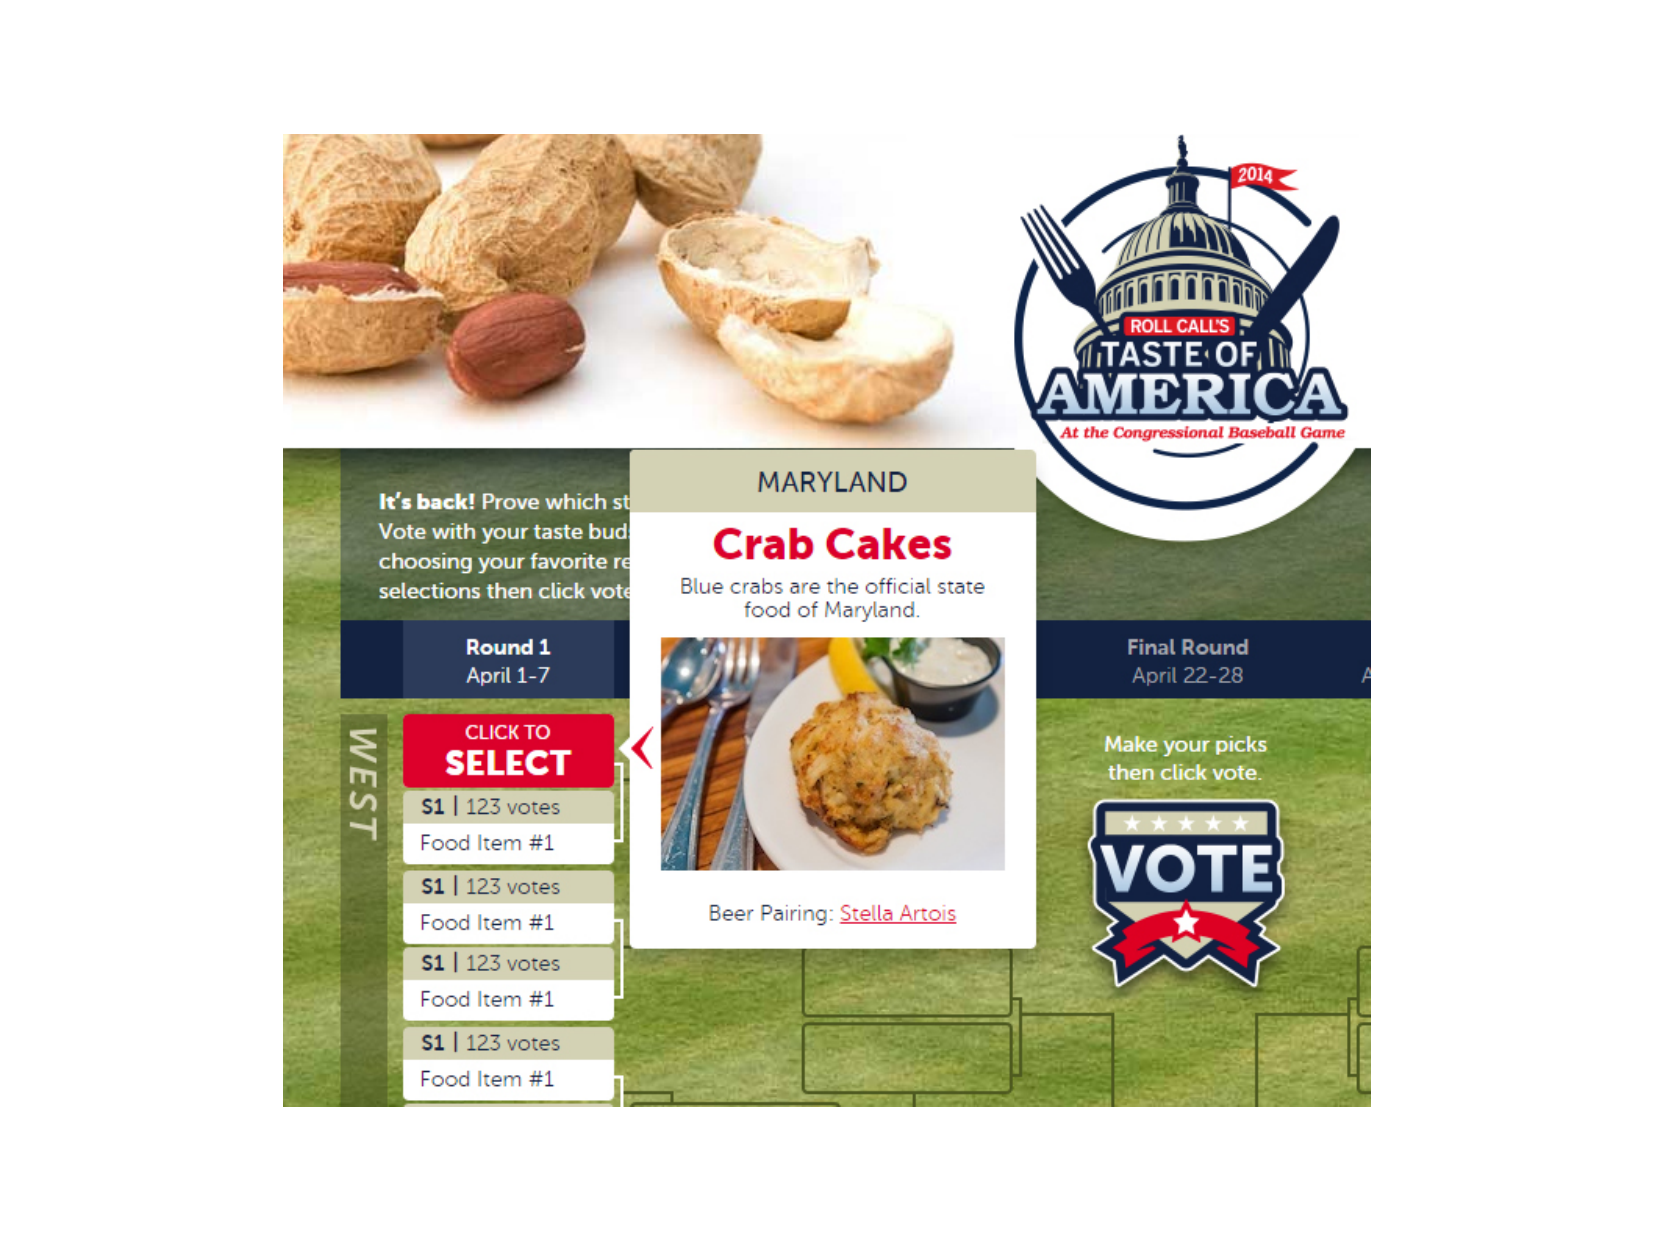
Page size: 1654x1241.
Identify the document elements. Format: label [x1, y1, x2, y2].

picture [283, 134, 1371, 1107]
